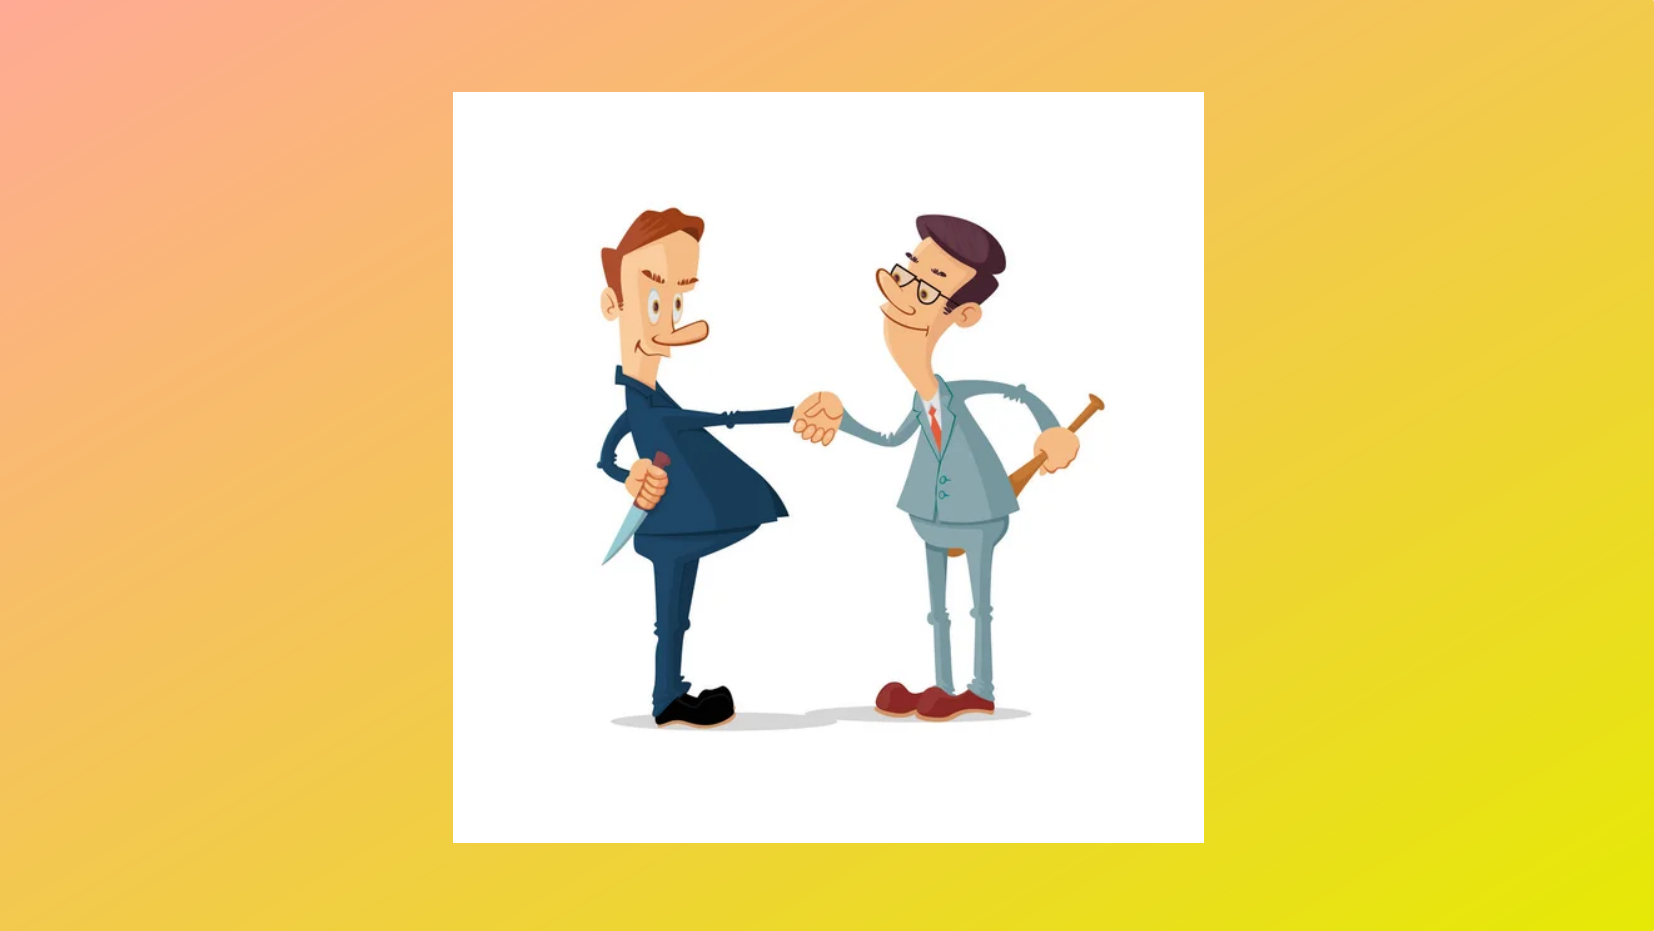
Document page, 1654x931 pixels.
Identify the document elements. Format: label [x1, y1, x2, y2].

picture [453, 92, 1204, 843]
